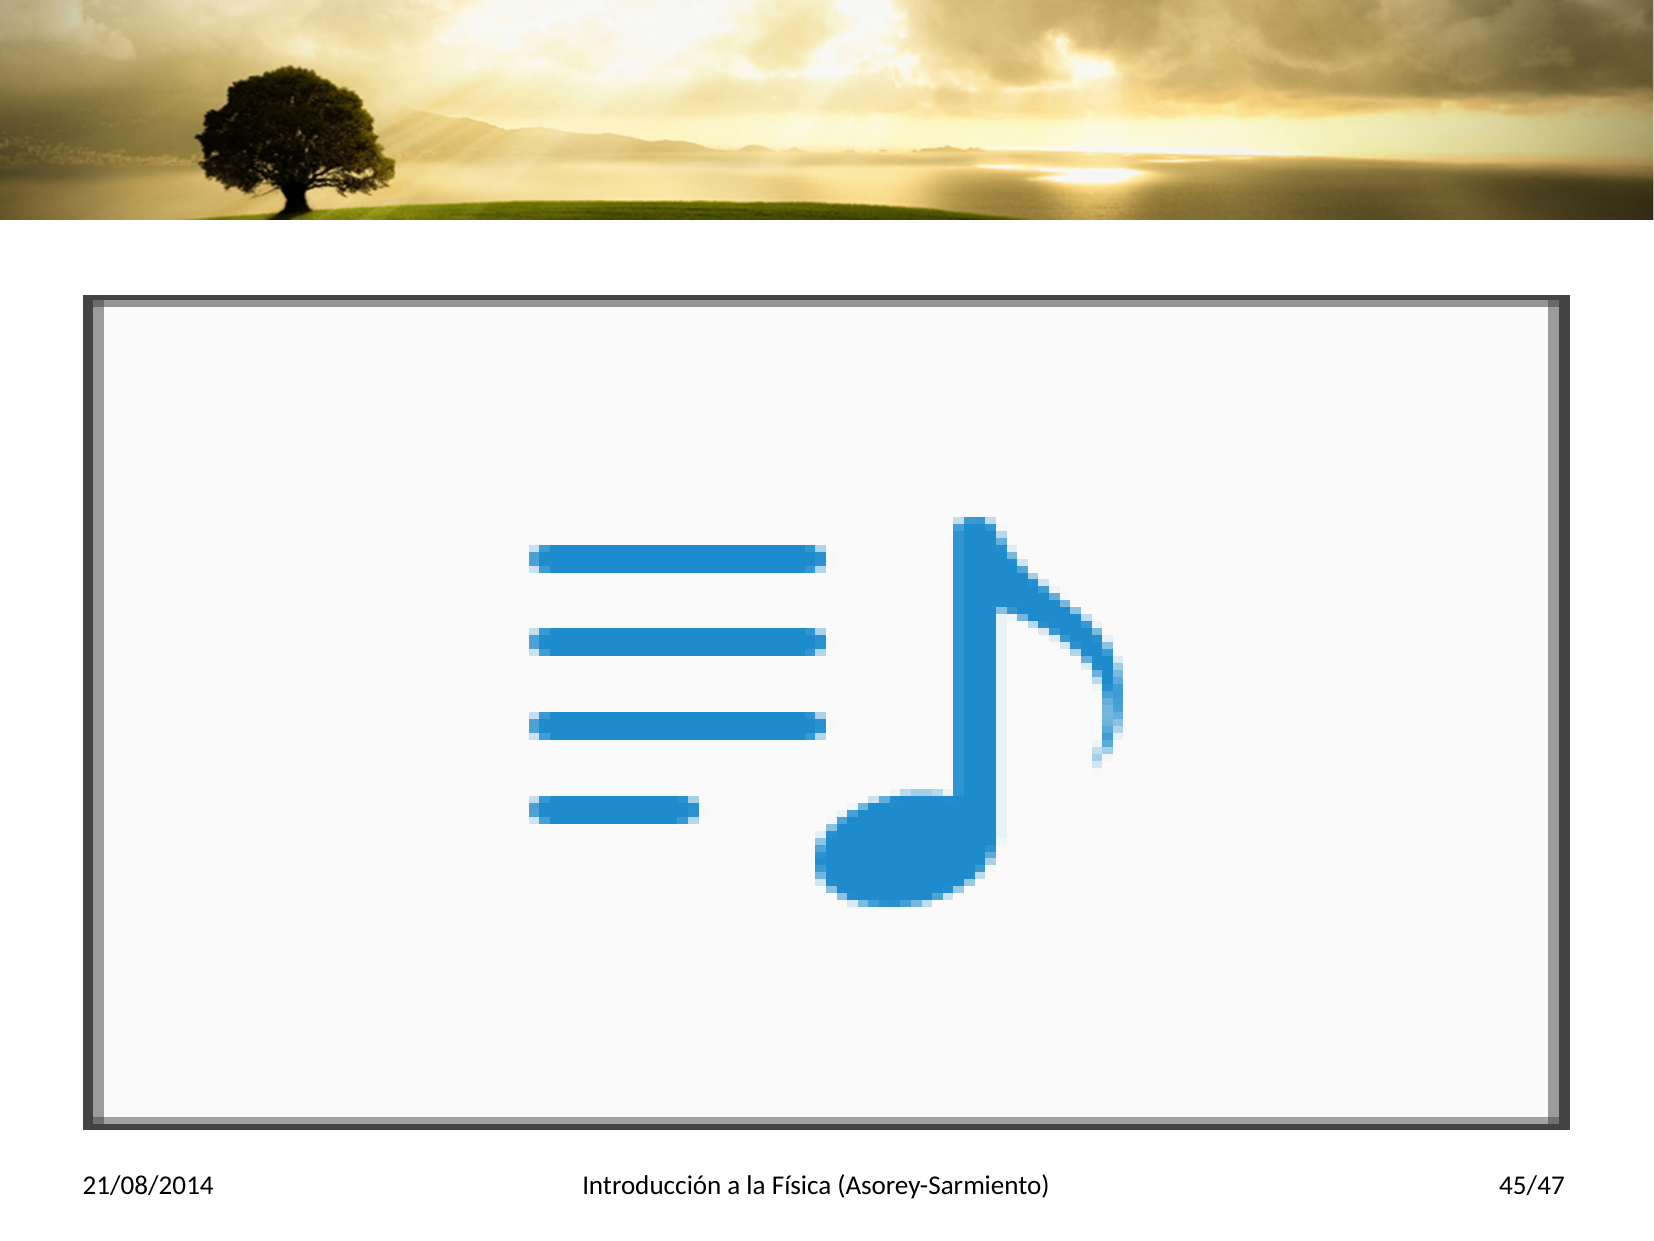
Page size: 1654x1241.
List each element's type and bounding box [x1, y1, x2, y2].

picture [0, 0, 1654, 220]
text_box [82, 293, 1571, 1131]
